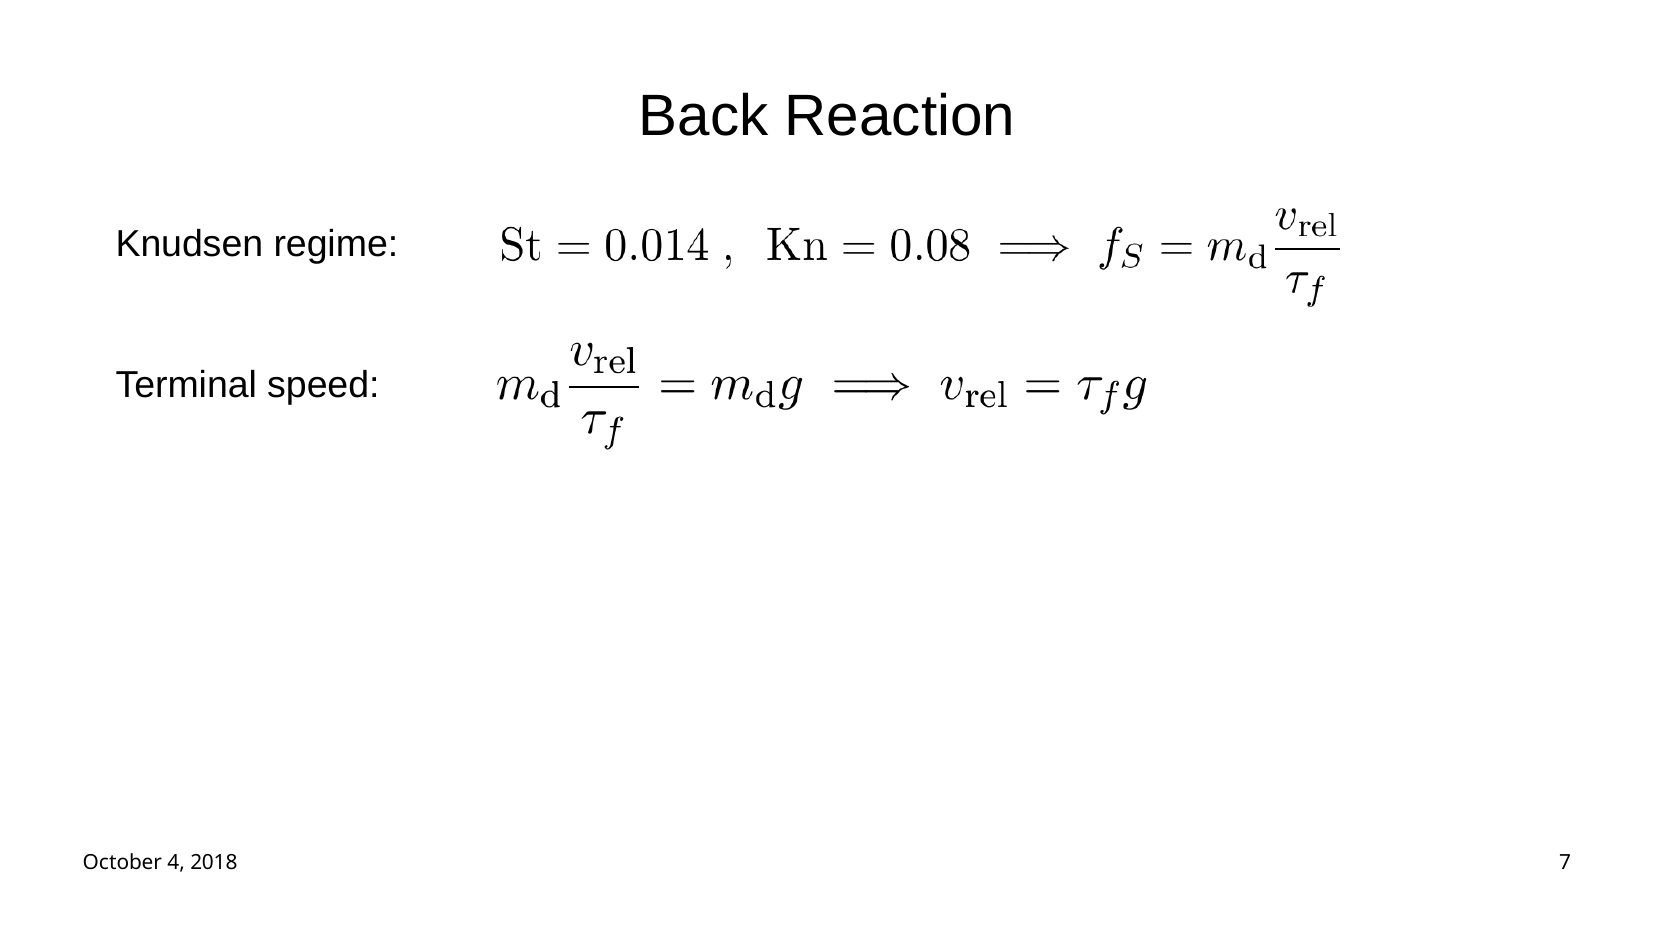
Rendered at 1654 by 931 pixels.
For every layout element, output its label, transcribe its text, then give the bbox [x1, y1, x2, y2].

title Back Reaction [83, 37, 1572, 193]
picture [490, 200, 1353, 315]
text_box Terminal speed: [100, 356, 432, 414]
text_box Knudsen regime: [100, 214, 432, 272]
picture [484, 330, 1158, 461]
